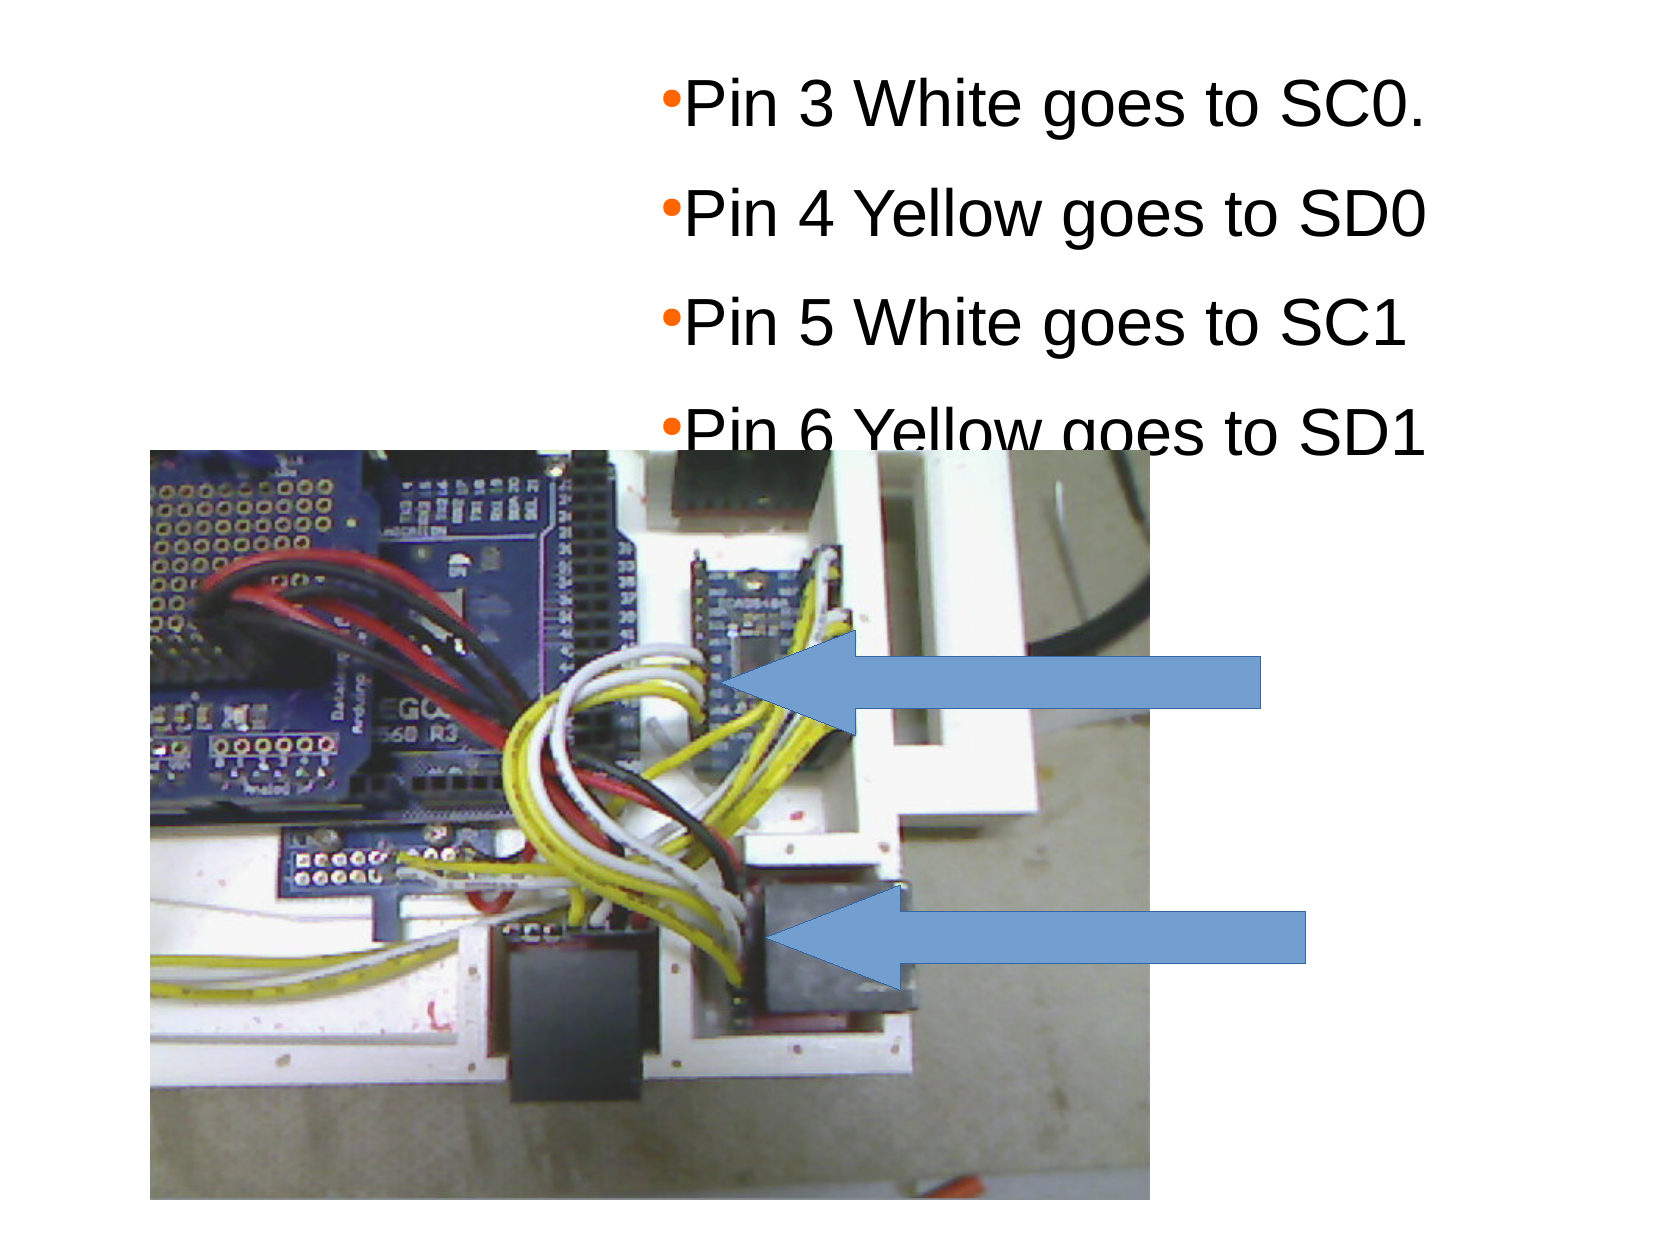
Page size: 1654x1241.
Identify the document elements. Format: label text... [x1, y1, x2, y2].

picture [150, 450, 1150, 1201]
text_box [720, 630, 1261, 736]
list Pin 3 White goes to SC0. Pin 4 Yellow goes to SD0 Pin 5 White goes to SC1 Pin 6 Yellow goes to SD1 [660, 60, 1541, 711]
text_box [765, 885, 1306, 991]
